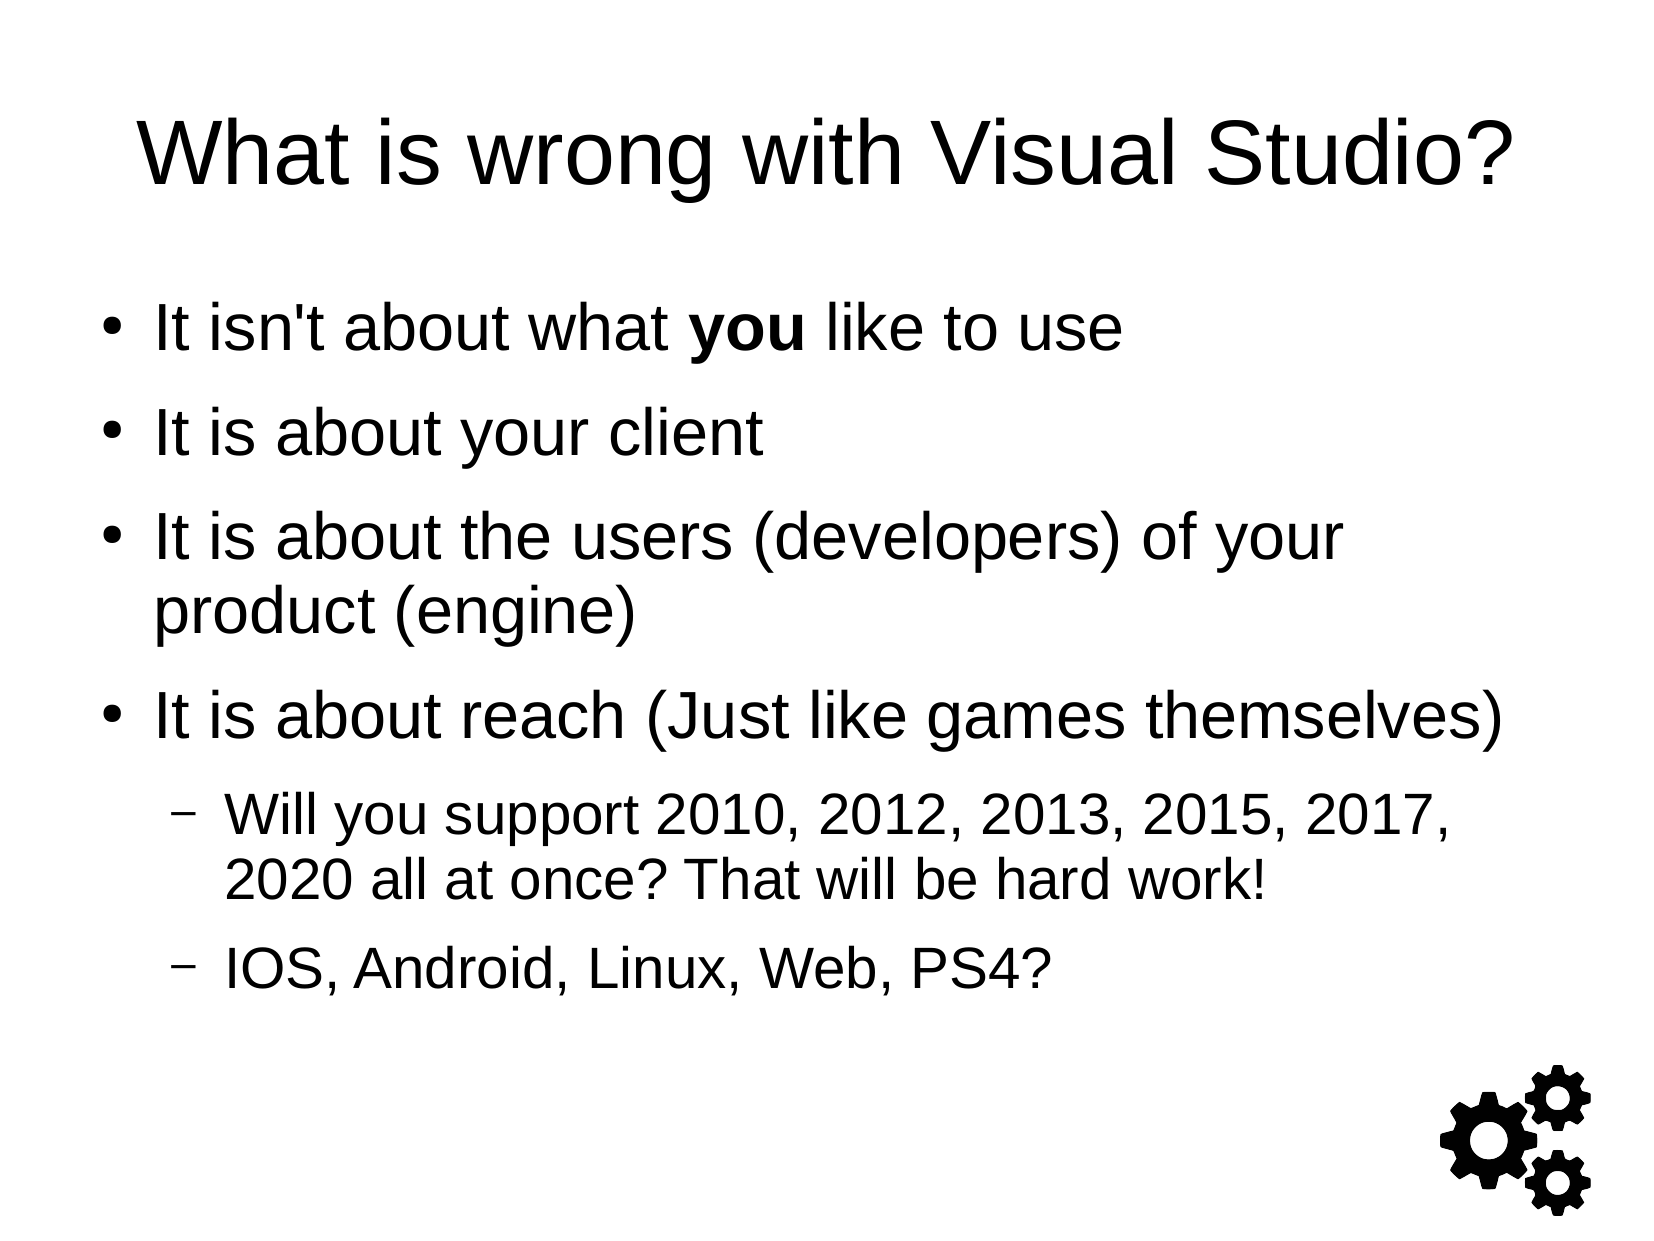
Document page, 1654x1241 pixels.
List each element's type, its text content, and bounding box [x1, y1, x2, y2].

list It isn't about what you like to use It is about your client It is about the users (developers) of your product (engine) It is about reach (Just like games themselves) Will you support 2010, 2012, 2013, 2015, 2017, 2020 all at once? That will be hard work! IOS, Android, Linux, Web, PS4? [82, 290, 1571, 1010]
title What is wrong with Visual Studio? [82, 49, 1571, 257]
picture [1440, 1065, 1591, 1216]
